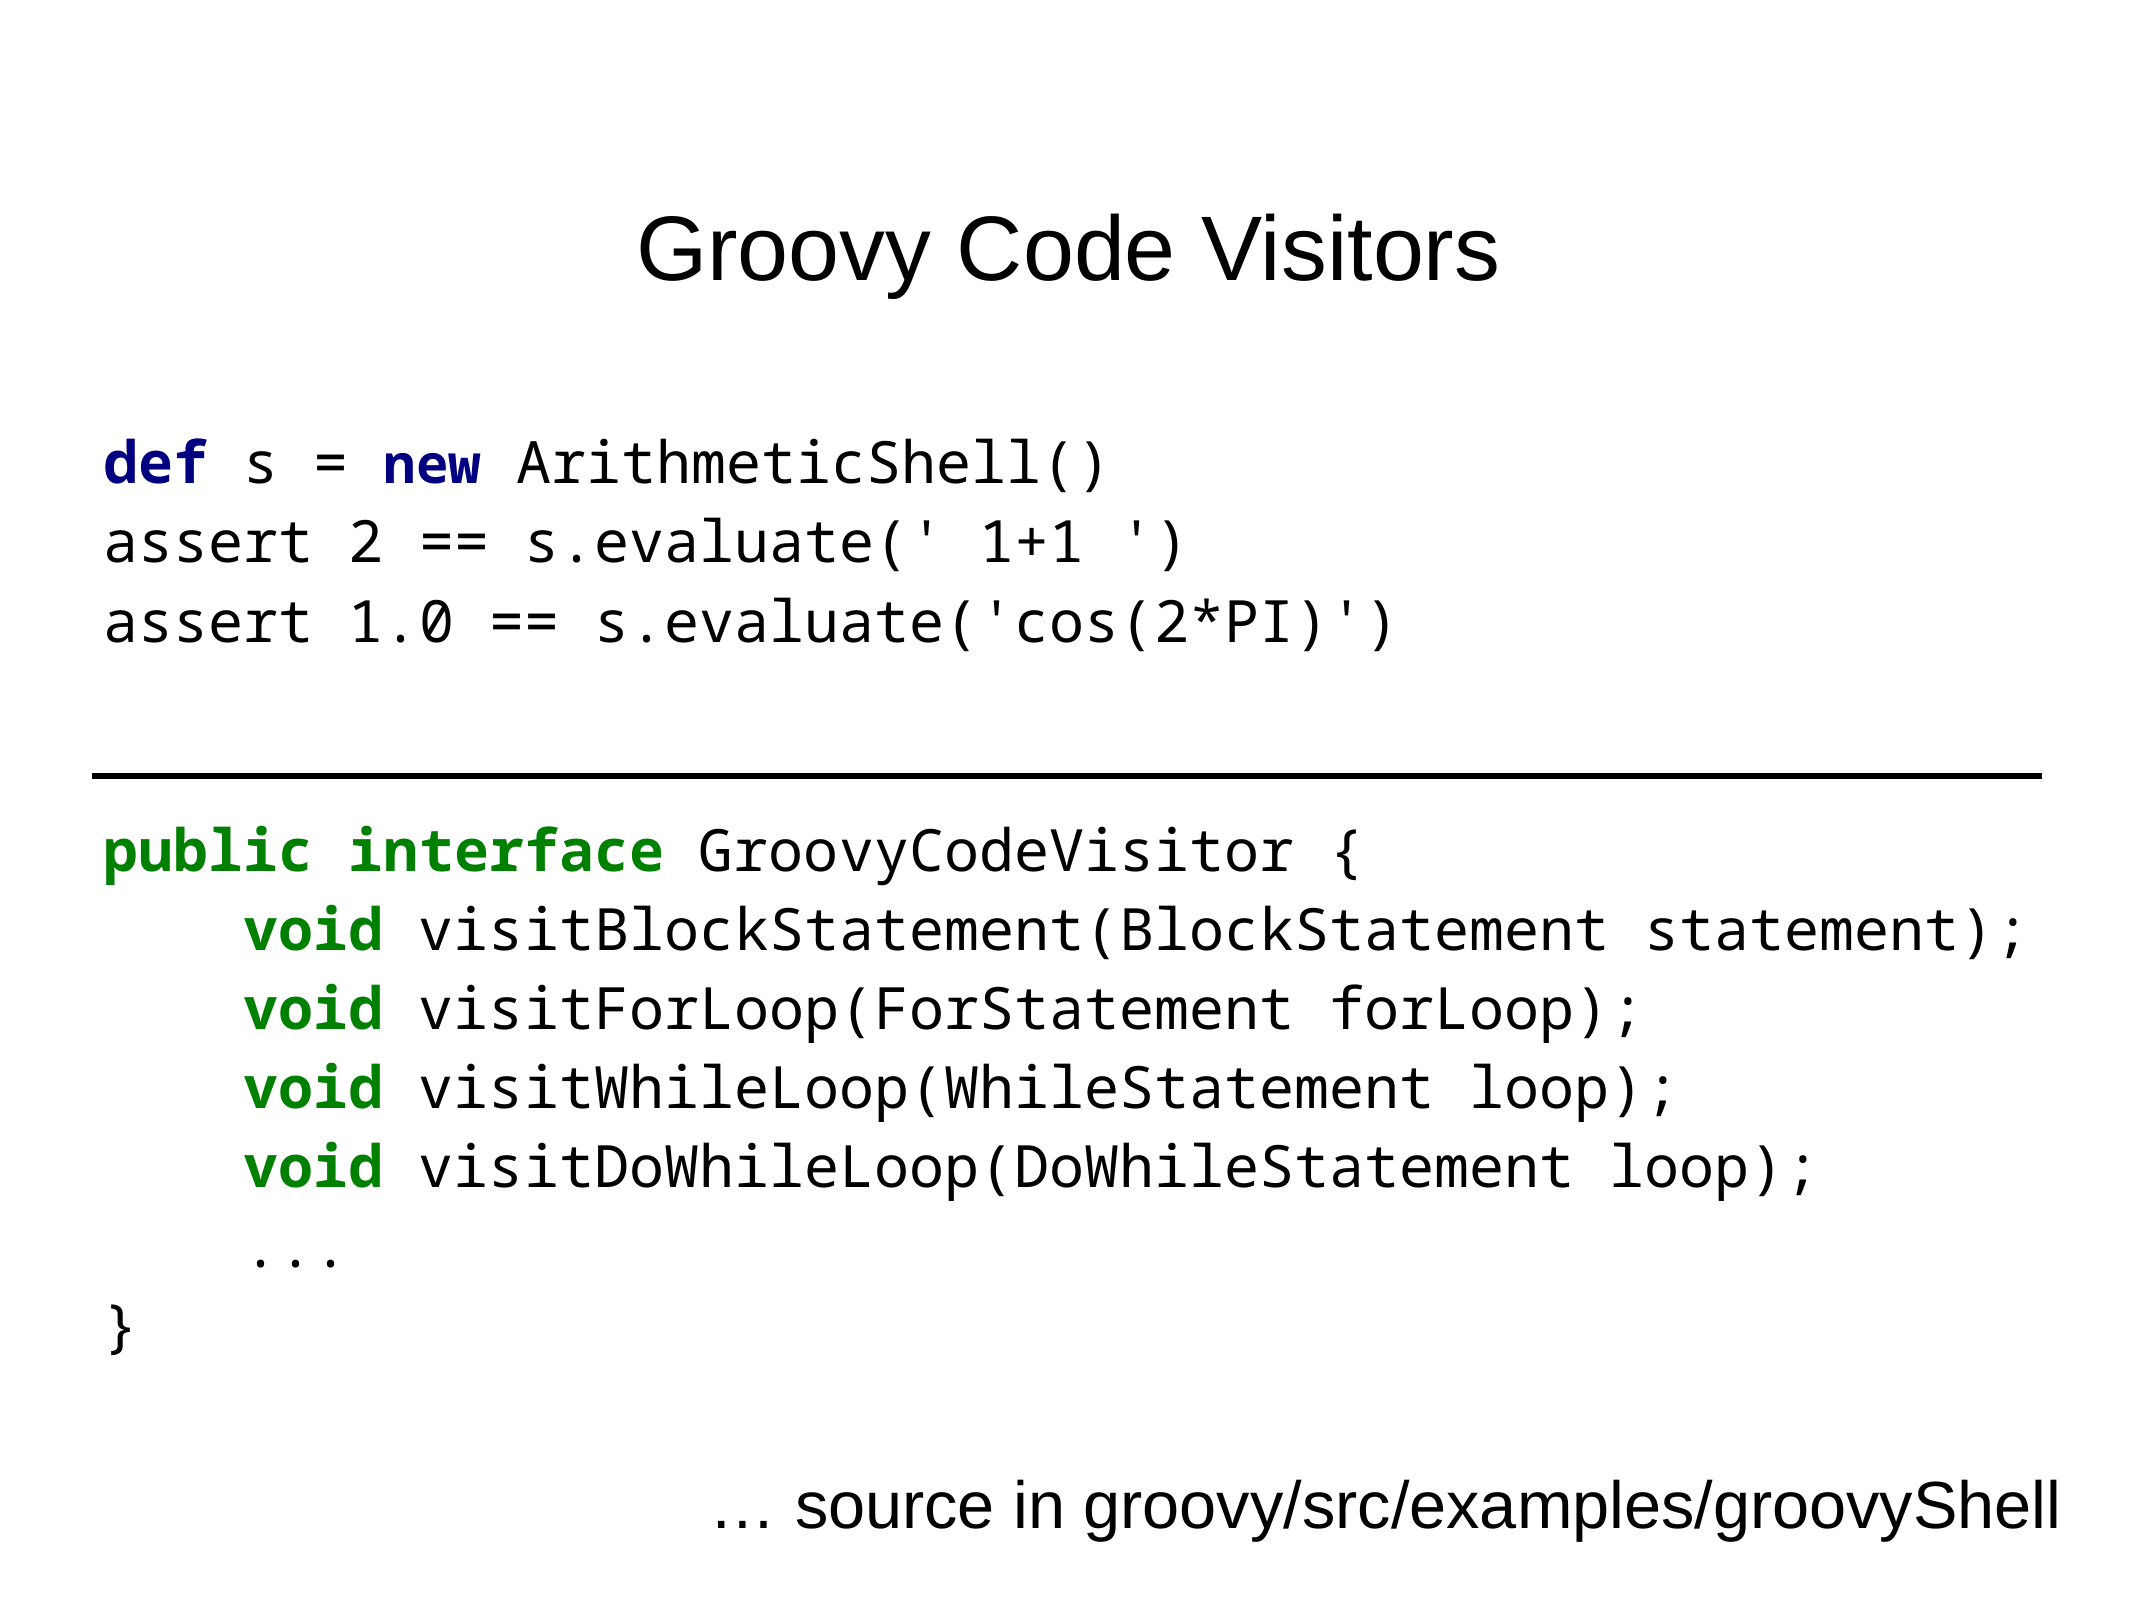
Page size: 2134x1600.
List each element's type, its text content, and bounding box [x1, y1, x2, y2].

title … source in groovy/src/examples/groovyShell [49, 1459, 2063, 1551]
title Groovy Code Visitors [62, 197, 2075, 301]
subtitle def s = new ArithmeticShell() assert 2 == s.evaluate(' 1+1 ') assert 1.0 == s.evaluate('cos(2*PI)') public interface GroovyCodeVisitor { void visitBlockStatement(BlockStatement statement); void visitForLoop(ForStatement forLoop); void visitWhileLoop(WhileStatement loop); void visitDoWhileLoop(DoWhileStatement loop); ... } [103, 371, 2030, 773]
subtitle def s = new ArithmeticShell() assert 2 == s.evaluate(' 1+1 ') assert 1.0 == s.evaluate('cos(2*PI)') public interface GroovyCodeVisitor { void visitBlockStatement(BlockStatement statement); void visitForLoop(ForStatement forLoop); void visitWhileLoop(WhileStatement loop); void visitDoWhileLoop(DoWhileStatement loop); ... } [103, 779, 2030, 1414]
